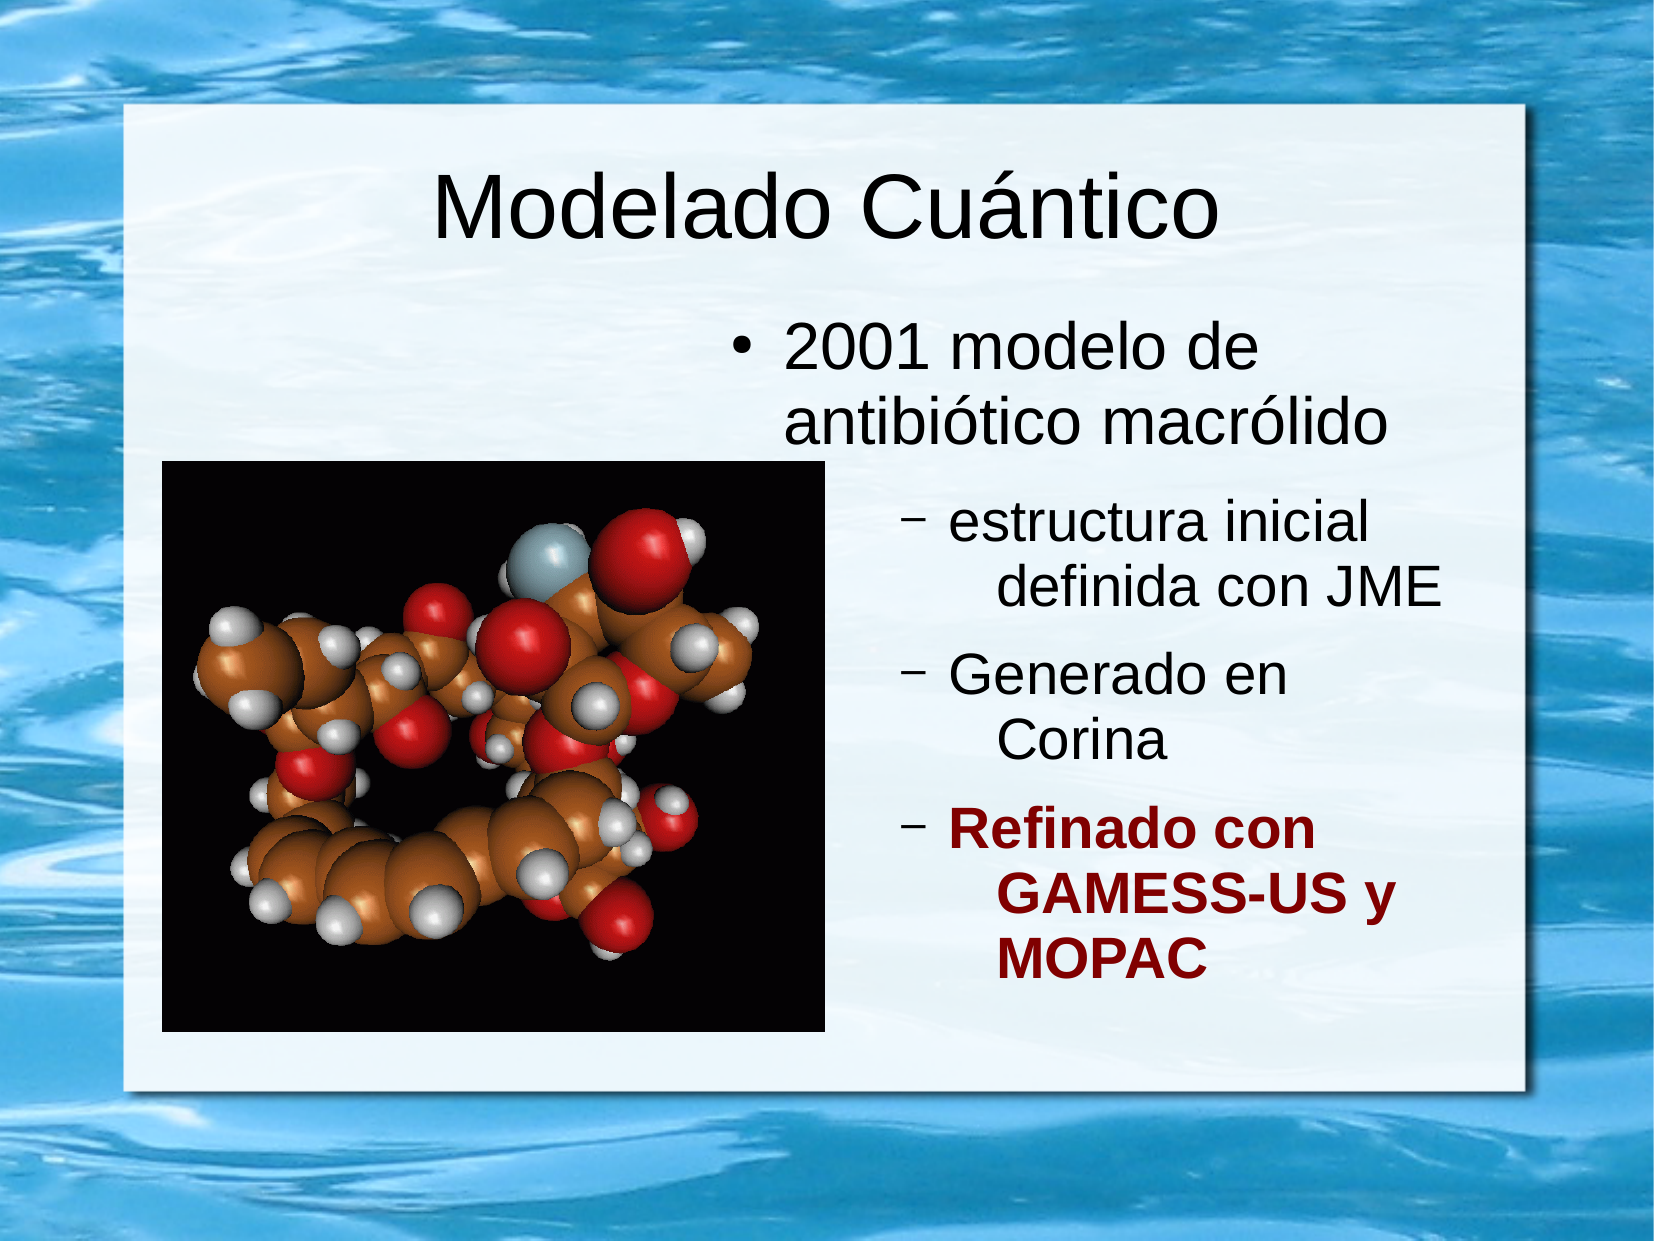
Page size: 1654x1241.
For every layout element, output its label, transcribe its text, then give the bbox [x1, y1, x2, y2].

title Modelado Cuántico [147, 125, 1506, 288]
list 2001 modelo de antibiótico macrólido estructura inicial definida con JME Generado en Corina Refinado con GAMESS-US y MOPAC [712, 309, 1469, 1114]
picture [0, 0, 1654, 1241]
